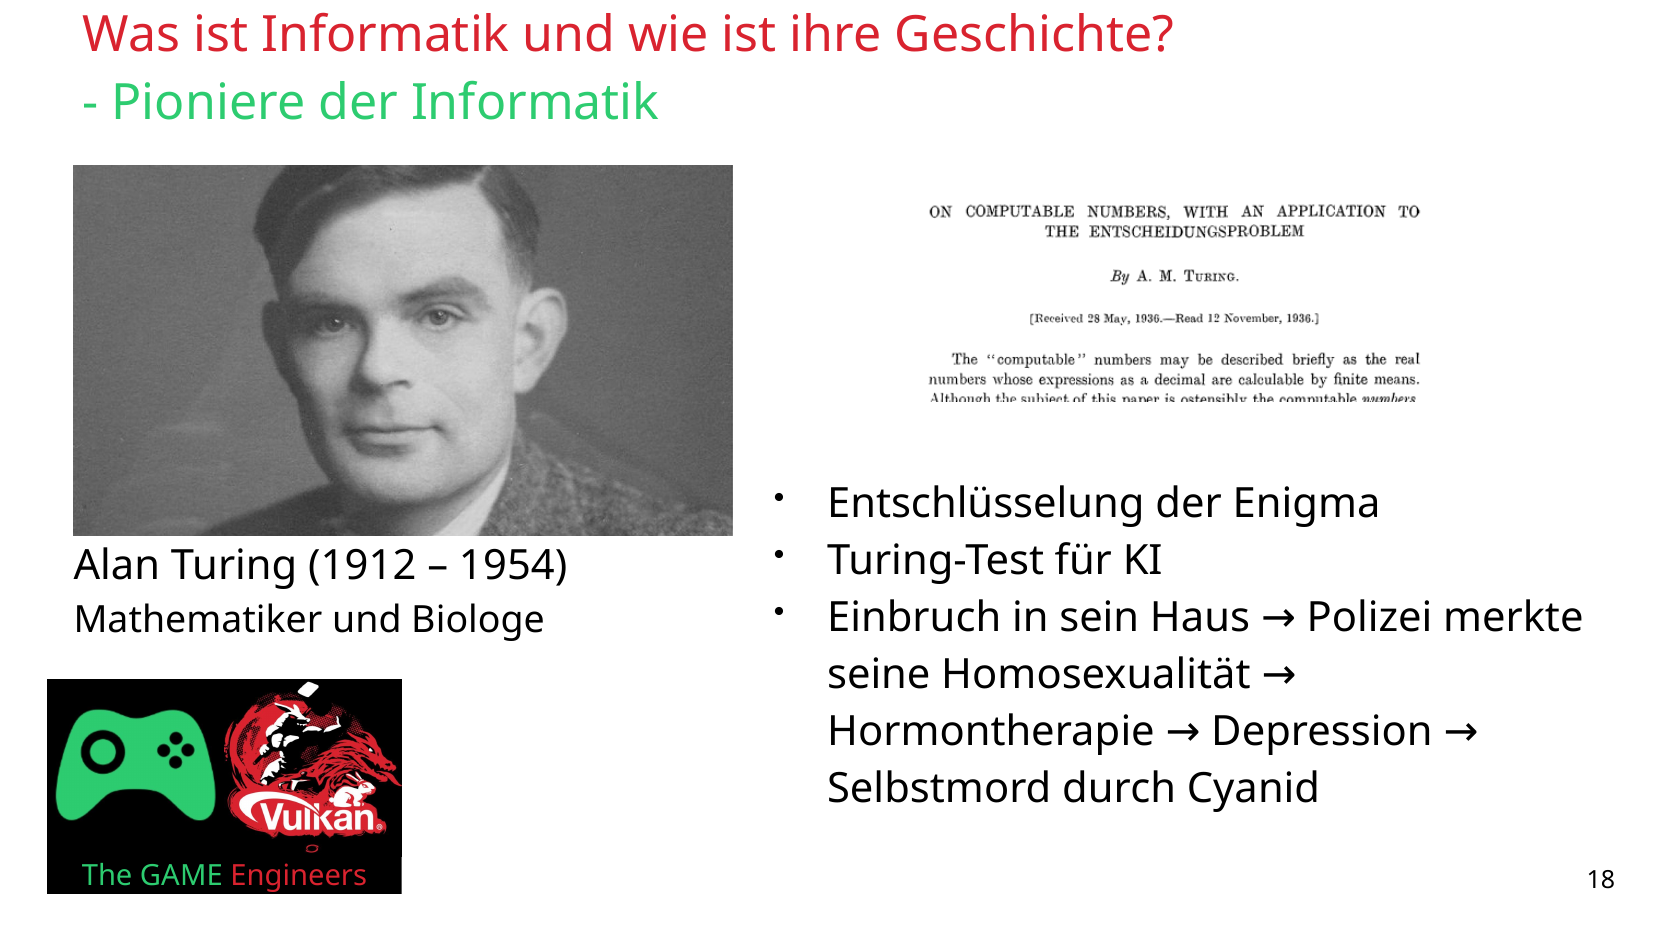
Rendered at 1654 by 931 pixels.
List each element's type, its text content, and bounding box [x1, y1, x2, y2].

title Was ist Informatik und wie ist ihre Geschichte? - Pioniere der Informatik [82, 7, 1571, 125]
list Alan Turing (1912 – 1954) Mathematiker und Biologe [73, 535, 733, 650]
list Entschlüsselung der Enigma Turing-Test für KI Einbruch in sein Haus → Polizei merkte seine Homosexualität → Hormontherapie → Depression → Selbstmord durch Cyanid [756, 472, 1630, 815]
picture [73, 165, 733, 535]
picture [909, 164, 1441, 402]
picture [47, 679, 402, 857]
